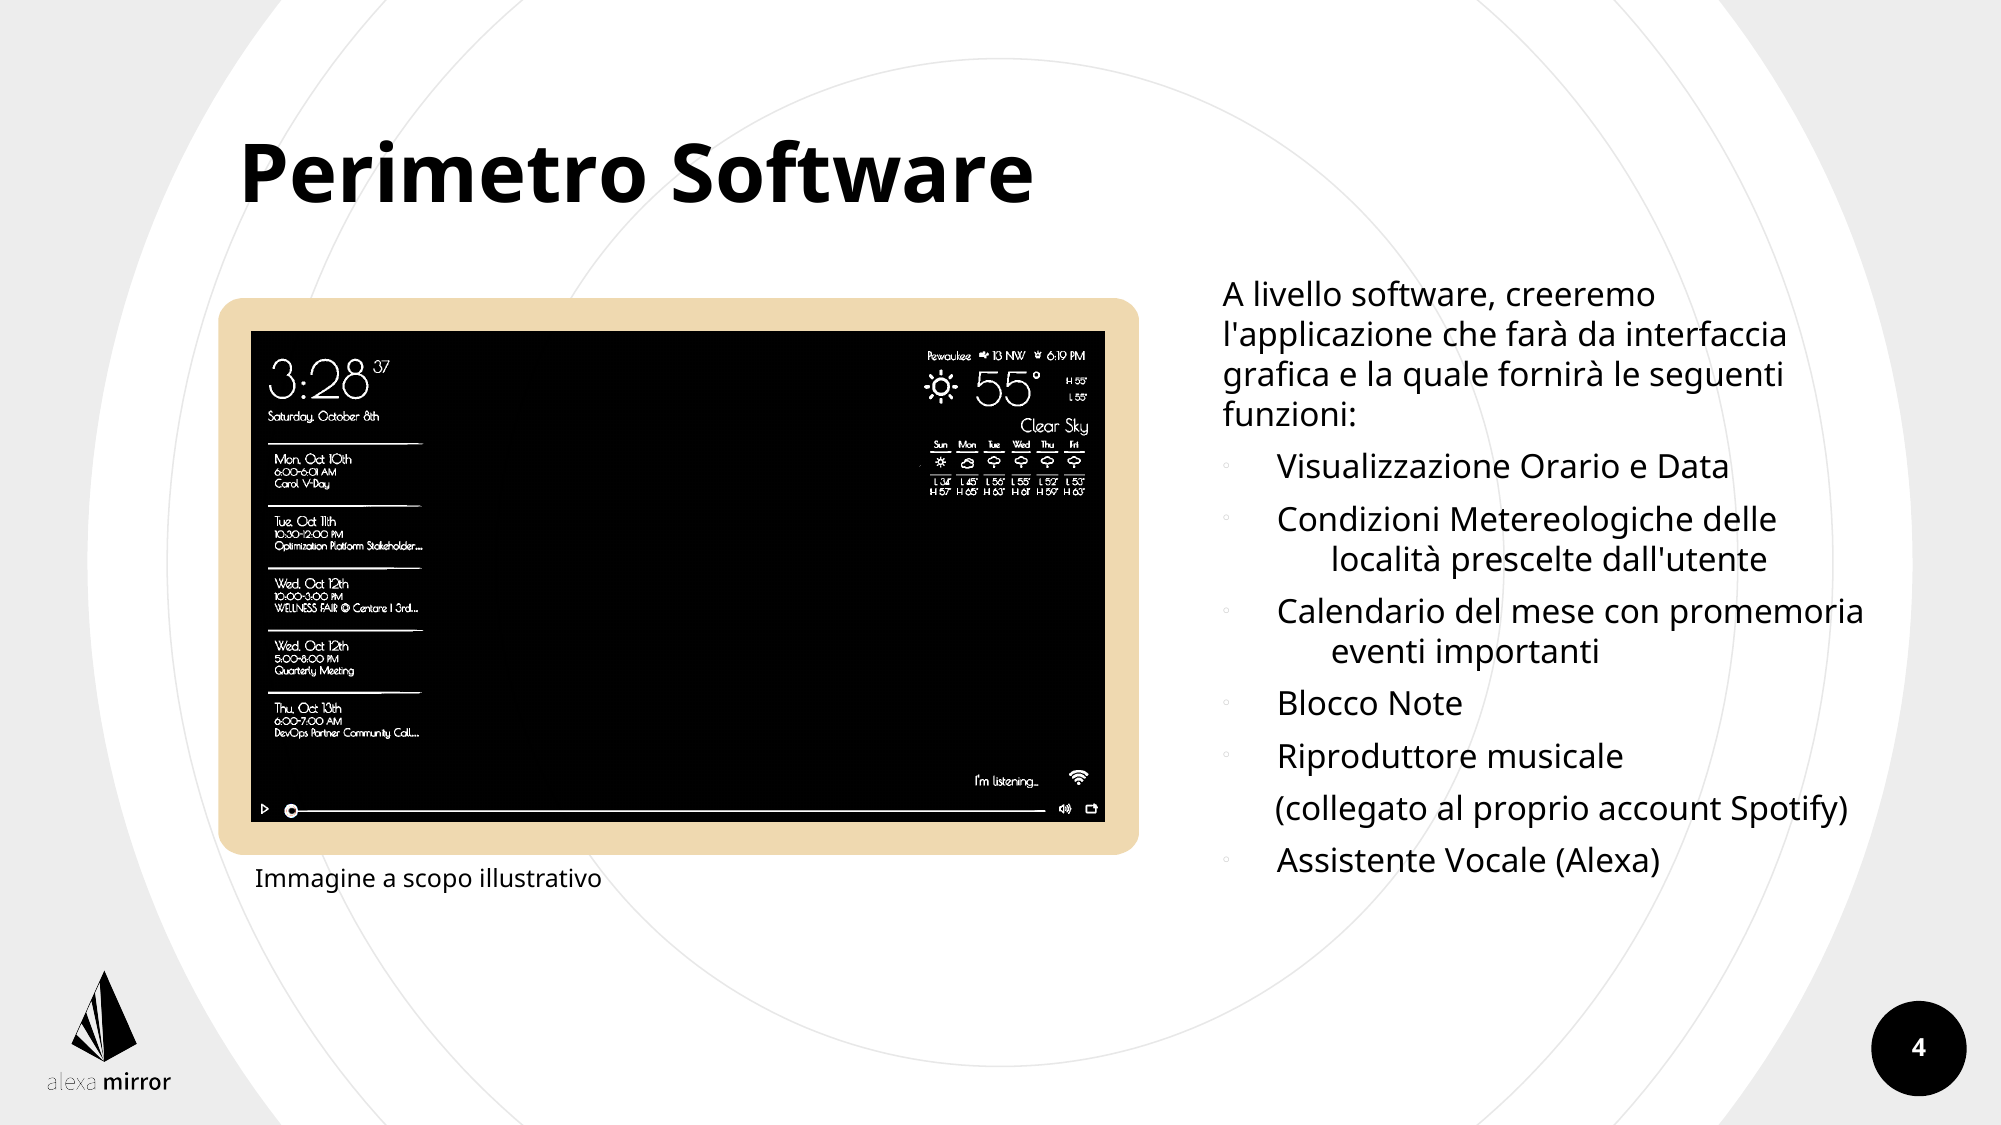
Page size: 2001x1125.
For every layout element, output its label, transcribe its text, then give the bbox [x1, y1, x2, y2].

text_box [1871, 1000, 1967, 1097]
list A livello software, creeremo l'applicazione che farà da interfaccia grafica e la quale fornirà le seguenti funzioni: Visualizzazione Orario e Data Condizioni Metereologiche delle località prescelte dall'utente Calendario del mese con promemoria eventi importanti Blocco Note Riproduttore musicale (collegato al proprio account Spotify) Assistente Vocale (Alexa) [1160, 111, 1894, 1042]
text_box [218, 298, 1139, 855]
list Perimetro Software [218, 97, 1291, 257]
picture [251, 331, 1105, 822]
text_box Immagine a scopo illustrativo [240, 854, 637, 901]
picture [46, 970, 171, 1097]
